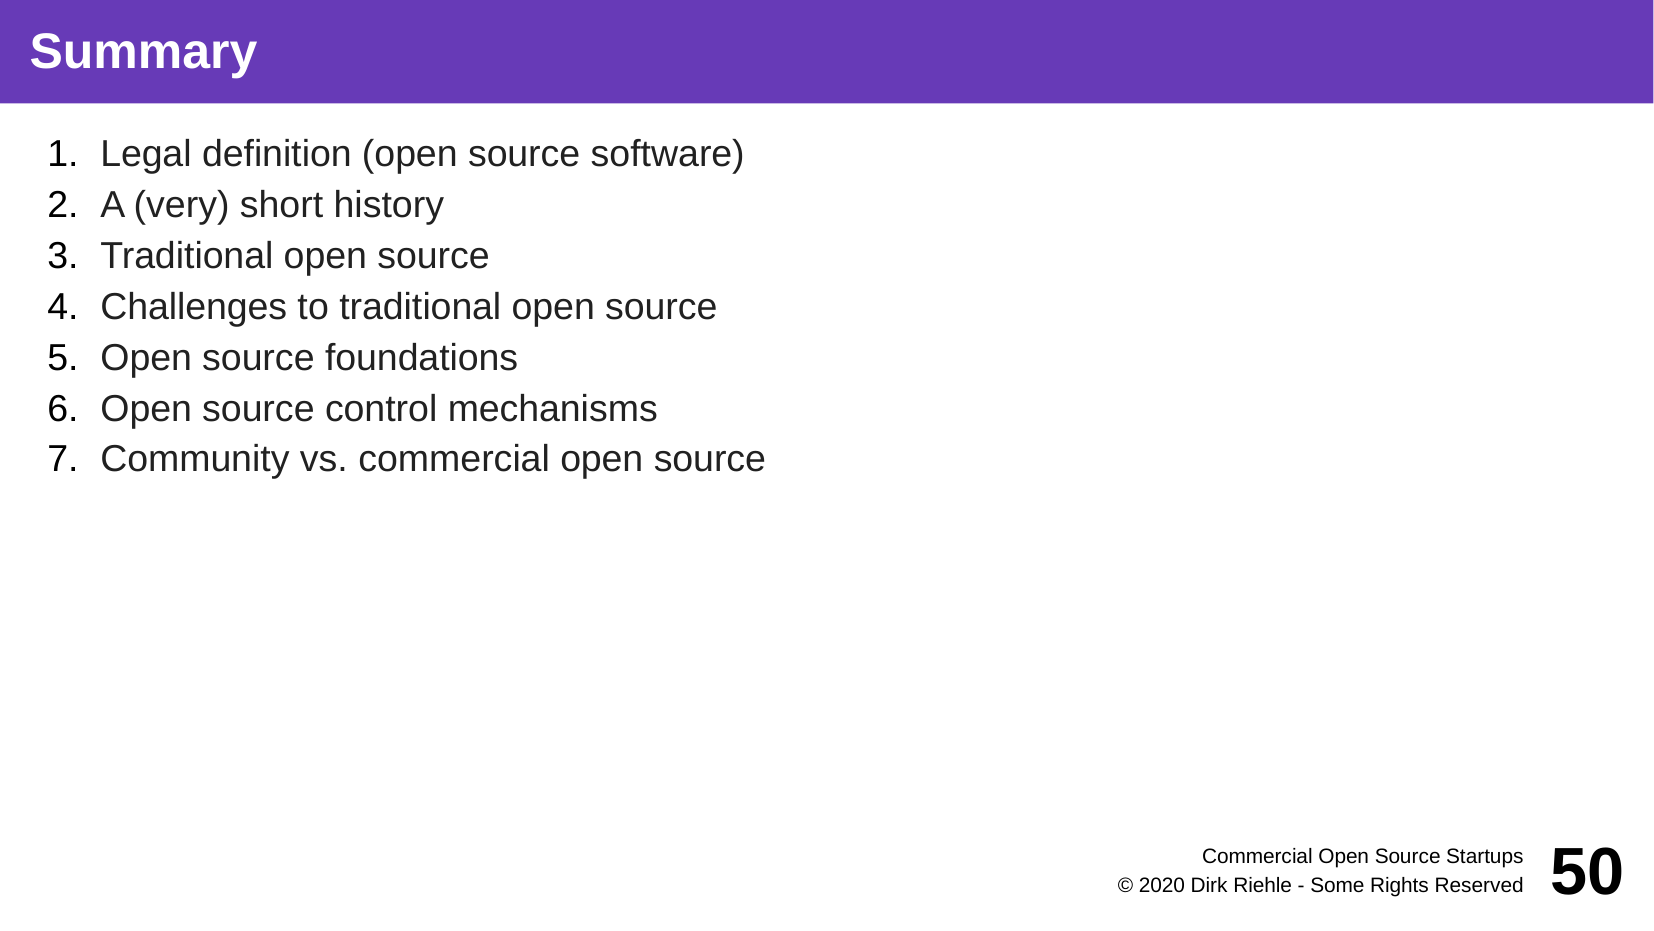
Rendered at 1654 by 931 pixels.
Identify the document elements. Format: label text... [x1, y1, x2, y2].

list Legal definition (open source software) A (very) short history Traditional open source Challenges to traditional open source Open source foundations Open source control mechanisms Community vs. commercial open source [29, 132, 1625, 813]
title Summary [0, 0, 1654, 104]
